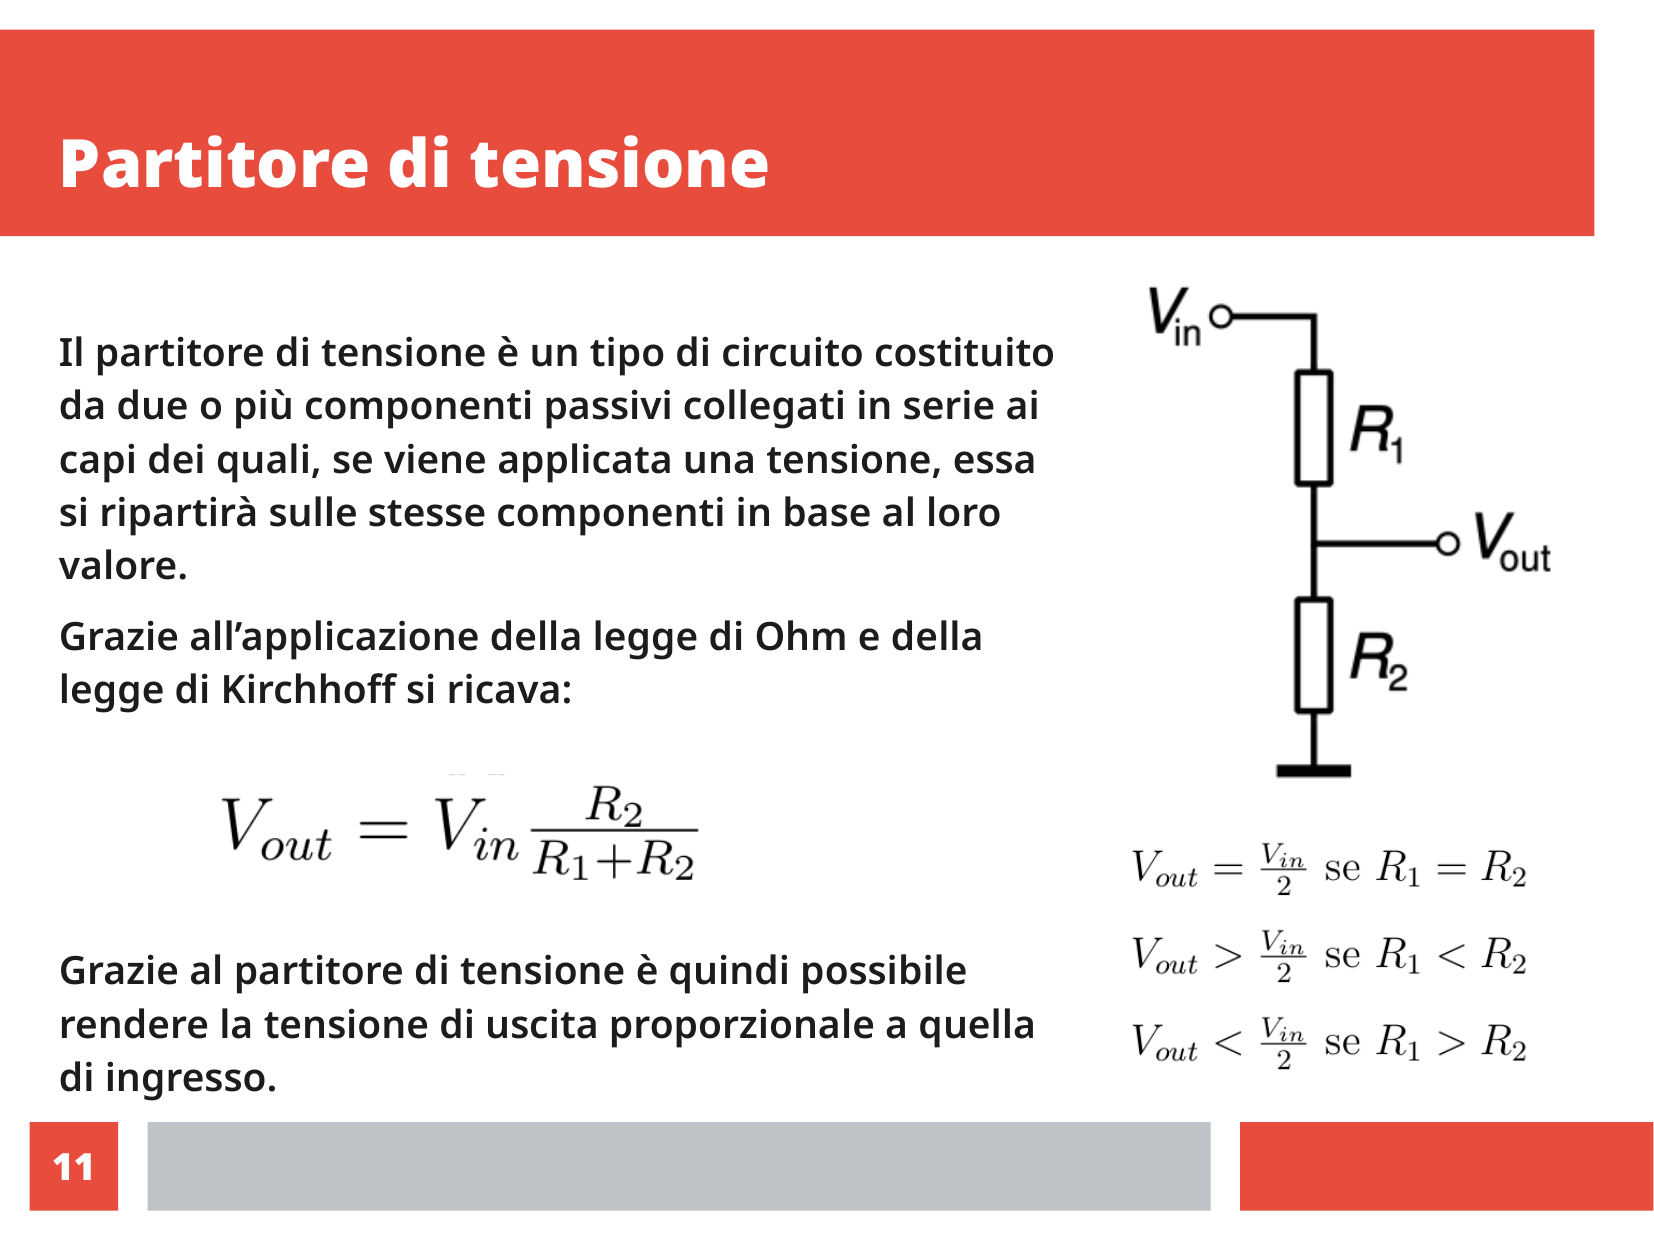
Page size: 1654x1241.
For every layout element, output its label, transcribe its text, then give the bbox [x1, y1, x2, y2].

title Partitore di tensione [59, 59, 1595, 207]
picture [1110, 239, 1584, 819]
picture [1110, 822, 1531, 1096]
list Il partitore di tensione è un tipo di circuito costituito da due o più componenti passivi collegati in serie ai capi dei quali, se viene applicata una tensione, essa si ripartirà sulle stesse componenti in base al loro valore. Grazie all’applicazione della legge di Ohm e della legge di Kirchhoff si ricava: Grazie al partitore di tensione è quindi possibile rendere la tensione di uscita proporzionale a quella di ingresso. [59, 324, 1066, 1111]
picture [207, 774, 706, 886]
